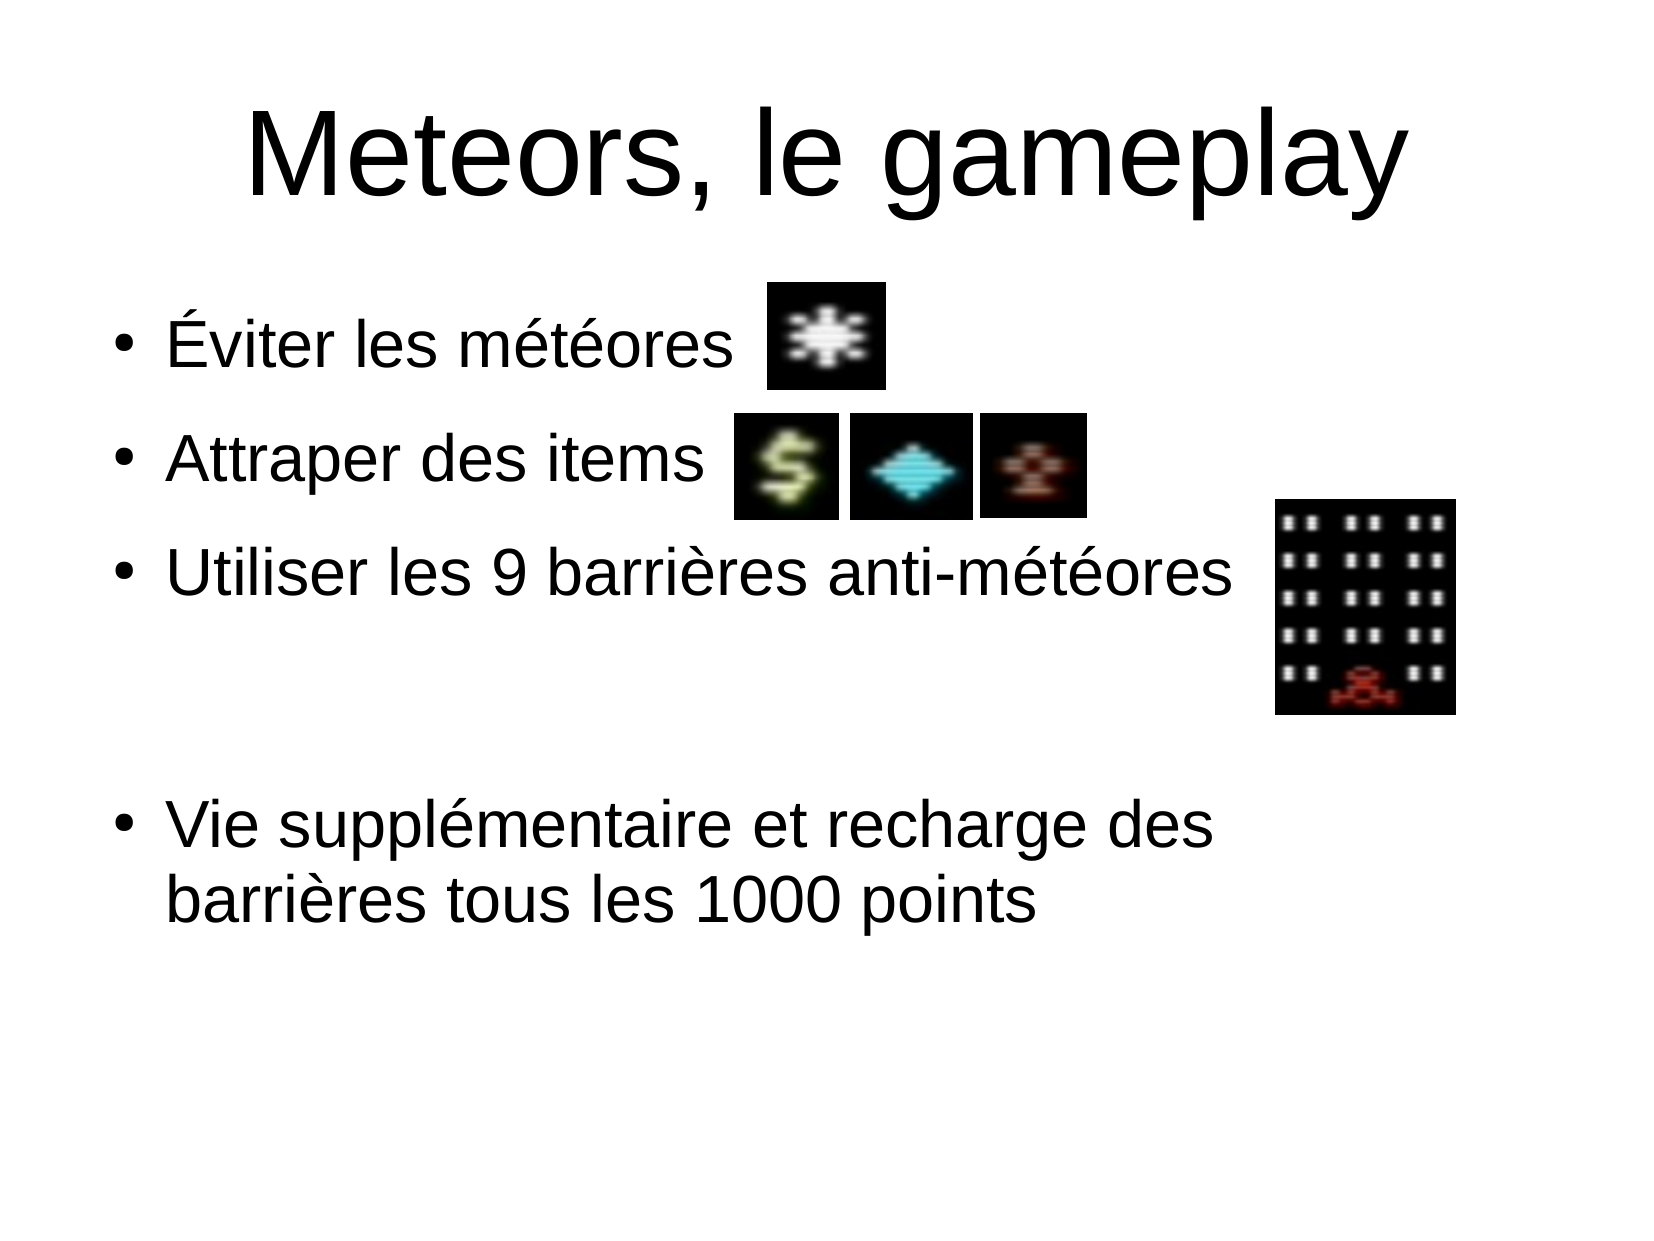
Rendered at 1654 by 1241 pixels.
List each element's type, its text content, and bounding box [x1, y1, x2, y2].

picture [850, 413, 973, 520]
picture [767, 282, 886, 390]
title Meteors, le gameplay [82, 49, 1571, 257]
picture [1275, 499, 1456, 715]
picture [734, 413, 839, 520]
list Éviter les météores Attraper des items Utiliser les 9 barrières anti-météores Vie supplémentaire et recharge des barrières tous les 1000 points [94, 307, 1477, 1027]
picture [980, 413, 1087, 518]
